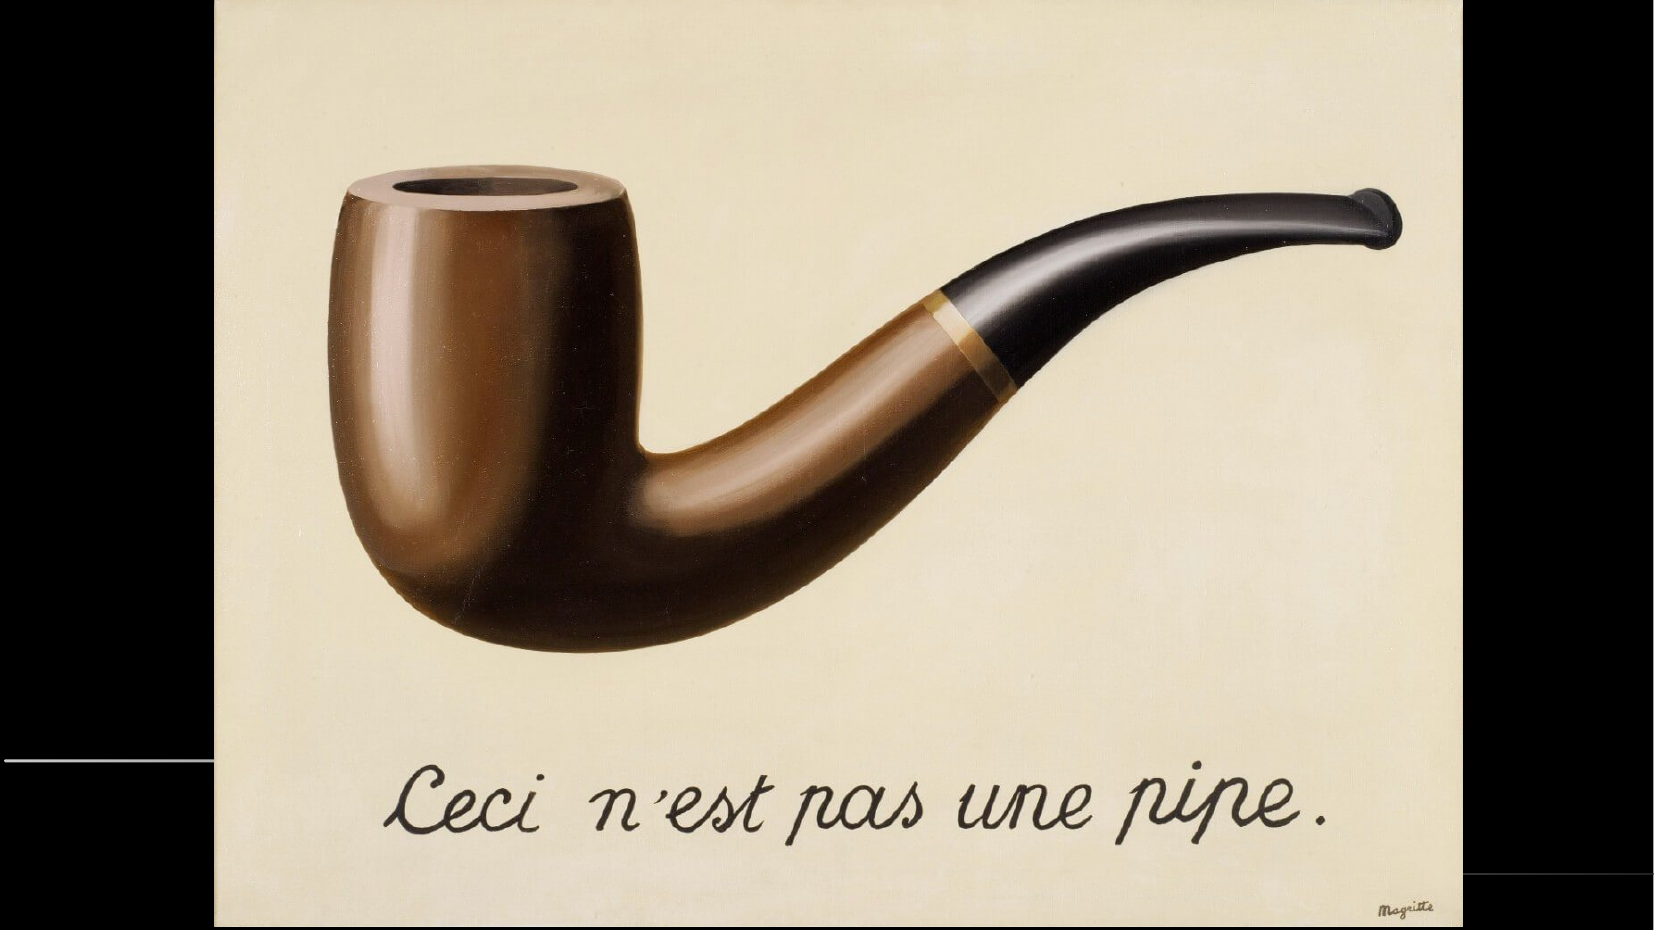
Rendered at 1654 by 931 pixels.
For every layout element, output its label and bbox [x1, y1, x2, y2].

picture [214, 0, 1463, 927]
